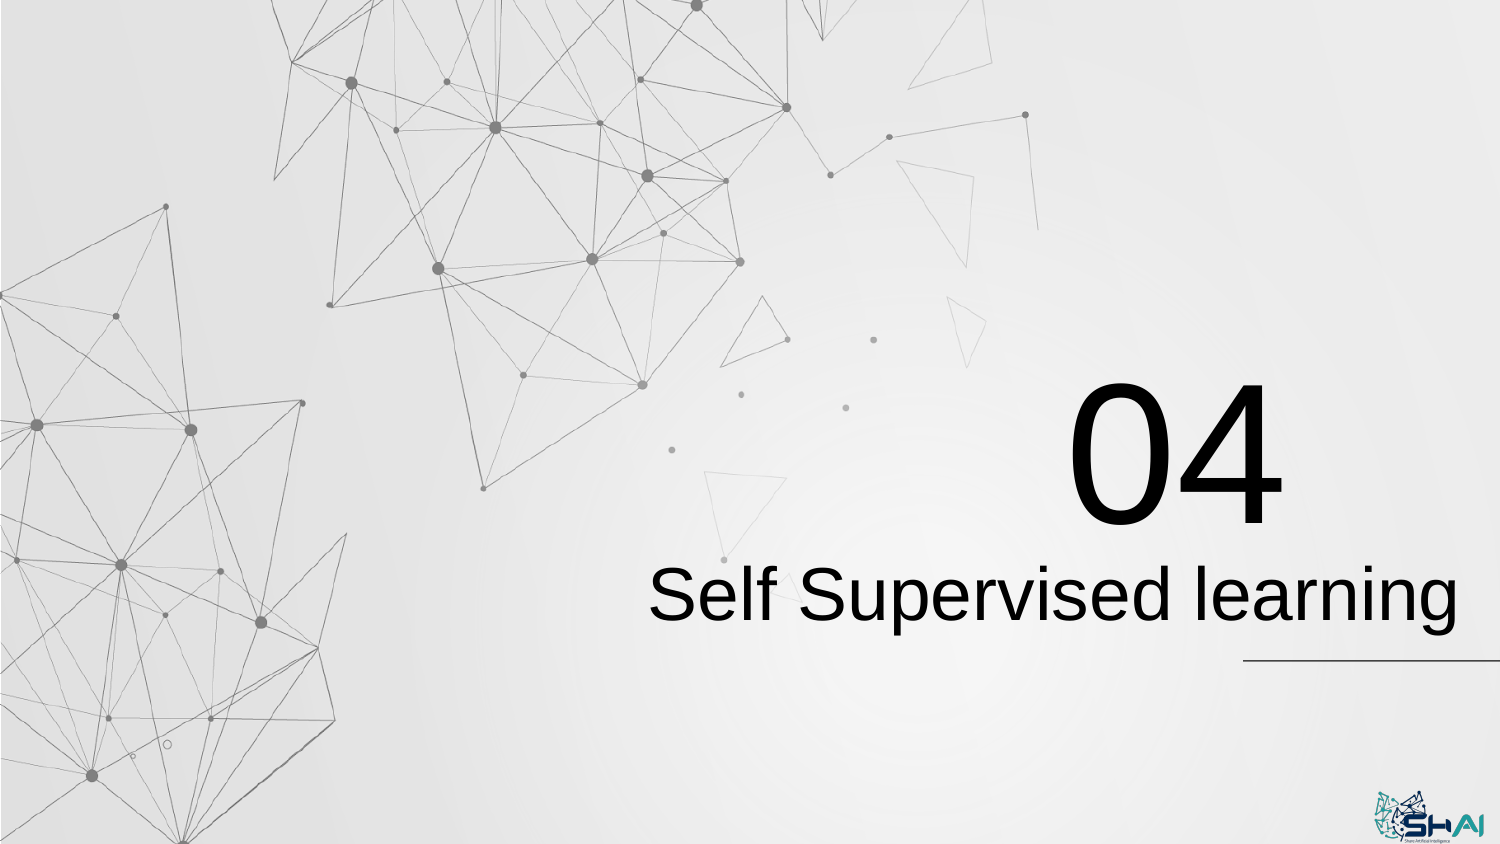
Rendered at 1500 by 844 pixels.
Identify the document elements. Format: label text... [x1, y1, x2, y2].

title Self Supervised learning [450, 432, 1477, 748]
title 04 [814, 381, 1304, 505]
picture [0, 0, 1500, 844]
